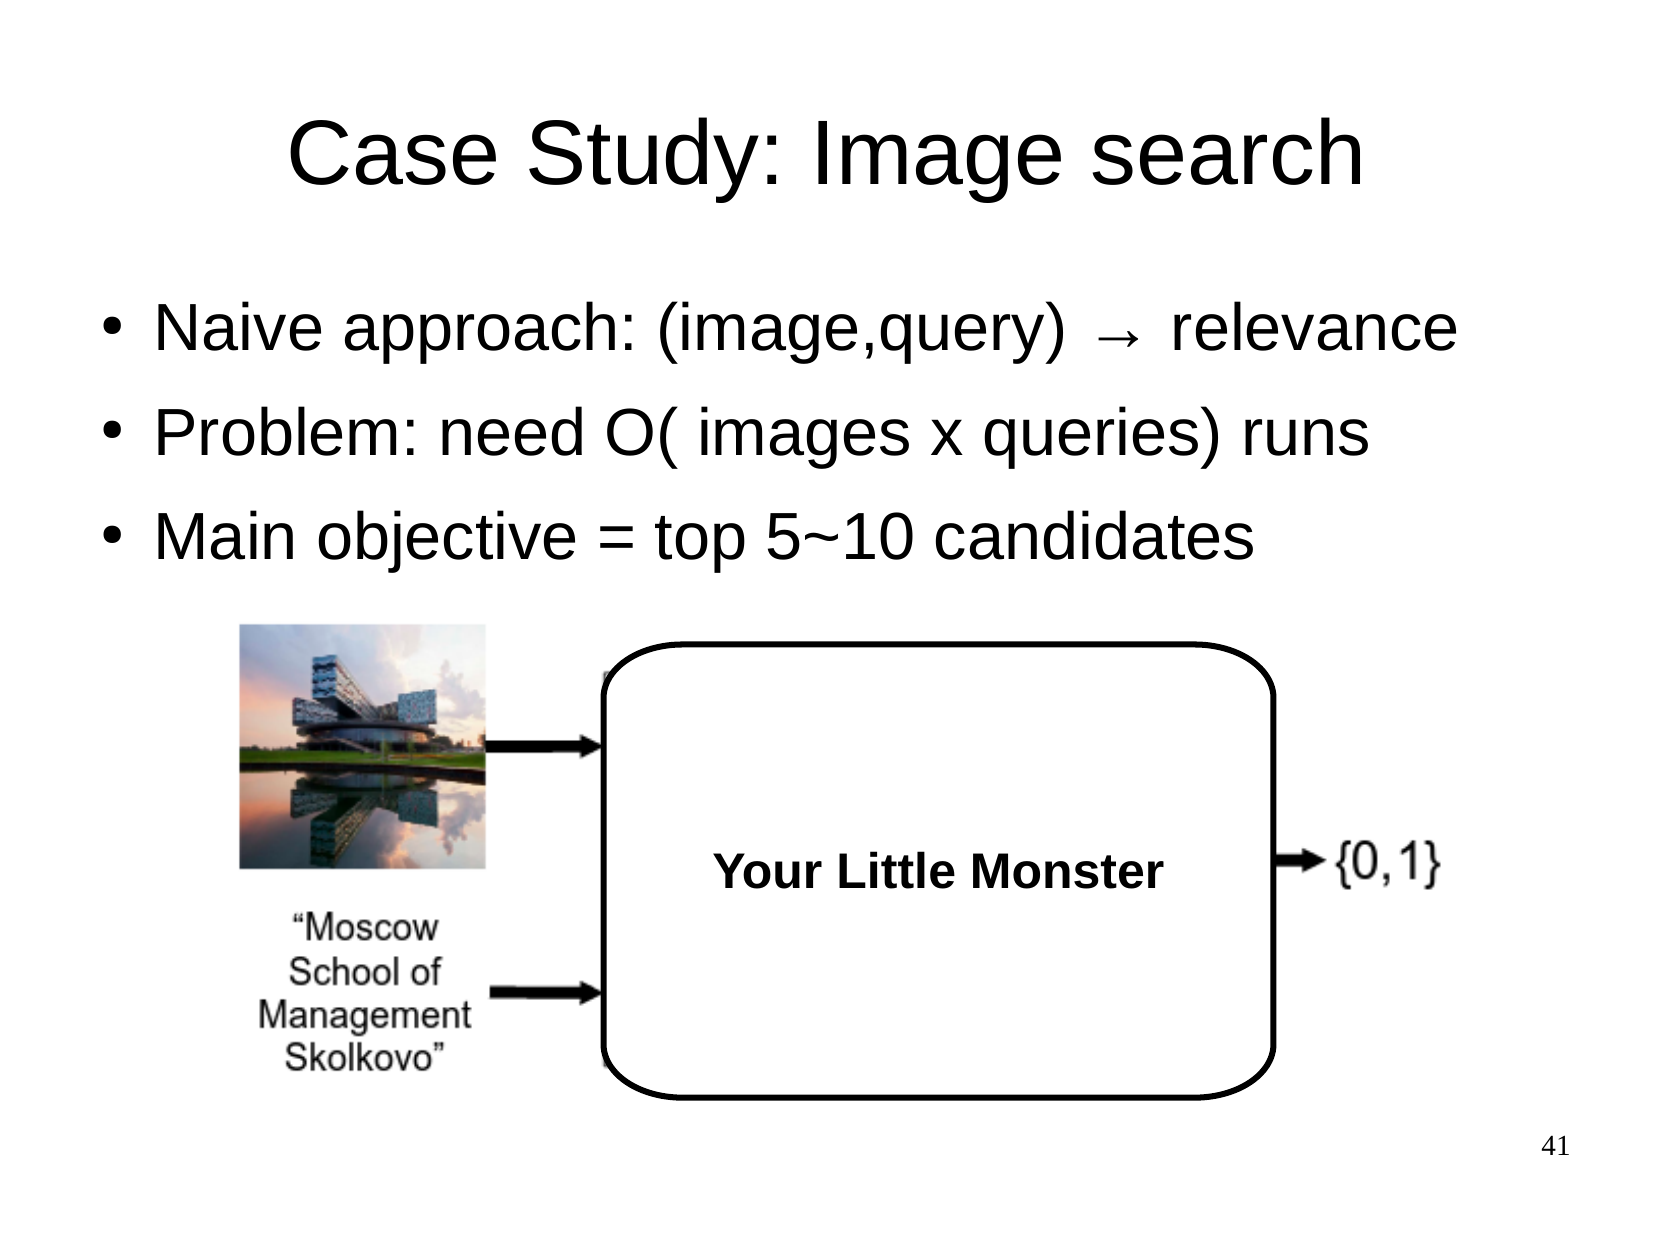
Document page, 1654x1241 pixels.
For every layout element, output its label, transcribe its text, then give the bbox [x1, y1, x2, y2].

list Naive approach: (image,query) → relevance Problem: need O( images x queries) runs Main objective = top 5~10 candidates [82, 290, 1571, 1010]
text_box Your Little Monster [603, 644, 1274, 1098]
title Case Study: Image search [82, 49, 1571, 257]
picture [185, 580, 1510, 1114]
